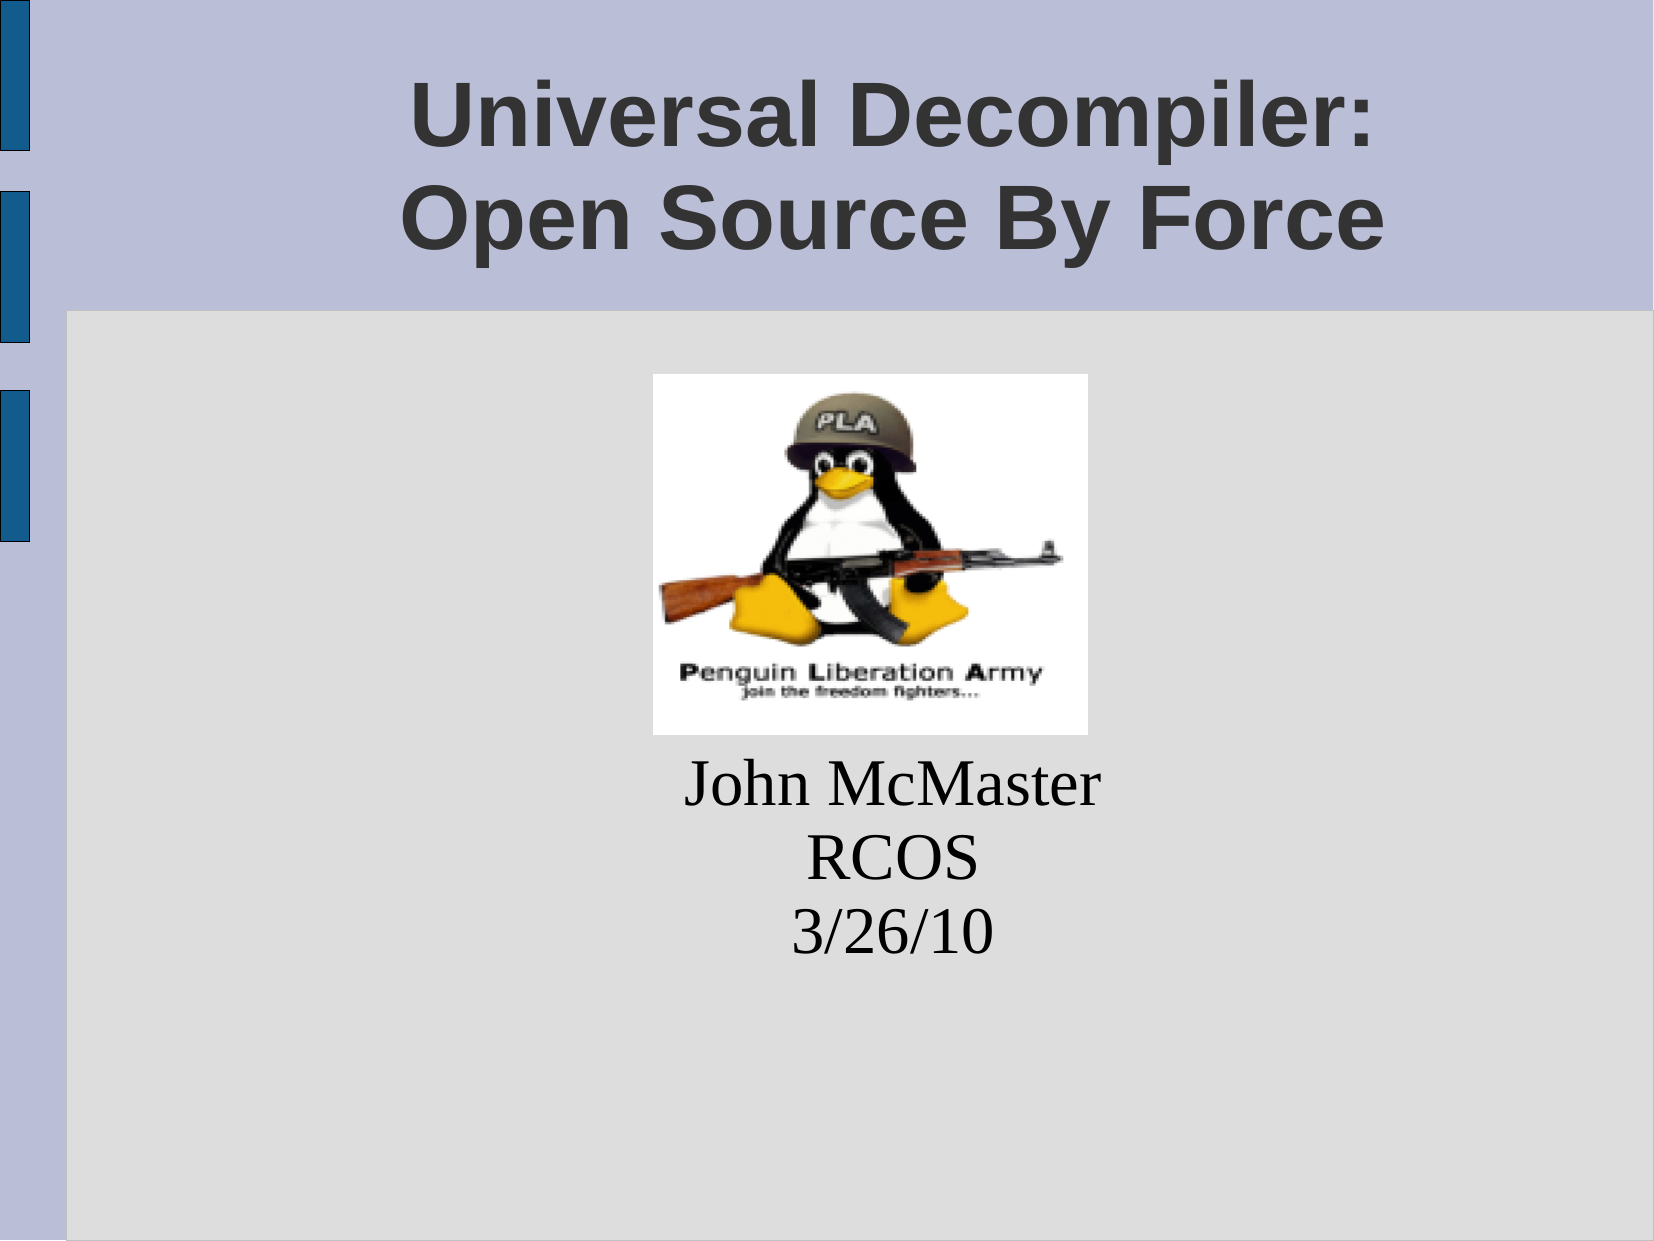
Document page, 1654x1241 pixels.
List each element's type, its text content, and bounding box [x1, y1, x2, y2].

picture [653, 374, 1088, 735]
subtitle John McMaster RCOS 3/26/10 [187, 473, 1600, 1241]
title Universal Decompiler: Open Source By Force [187, 63, 1600, 269]
